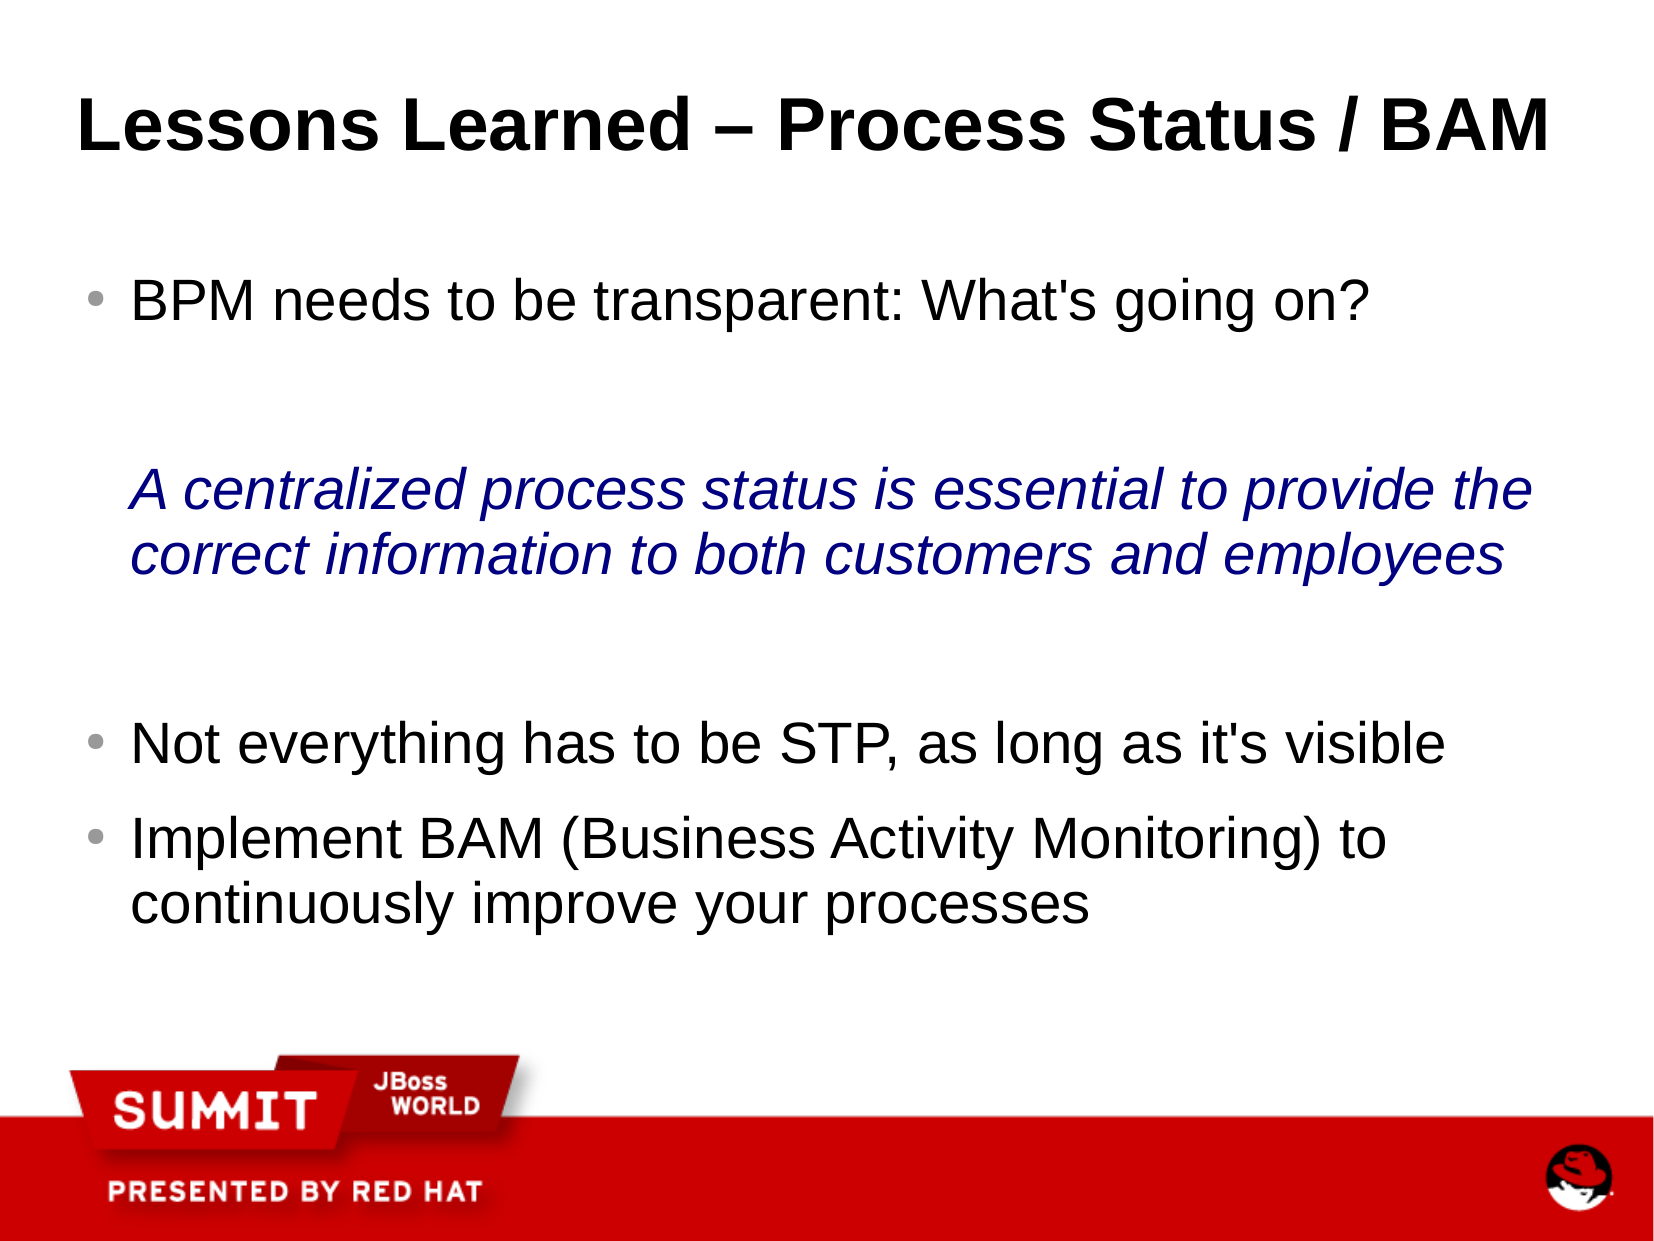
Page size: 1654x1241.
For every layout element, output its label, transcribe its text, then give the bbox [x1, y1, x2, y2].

picture [0, 1043, 1654, 1241]
title Lessons Learned – Process Status / BAM [76, 45, 1565, 204]
list BPM needs to be transparent: What's going on? A centralized process status is essential to provide the correct information to both customers and employees Not everything has to be STP, as long as it's visible Implement BAM (Business Activity Monitoring) to continuously improve your processes [70, 267, 1571, 1038]
